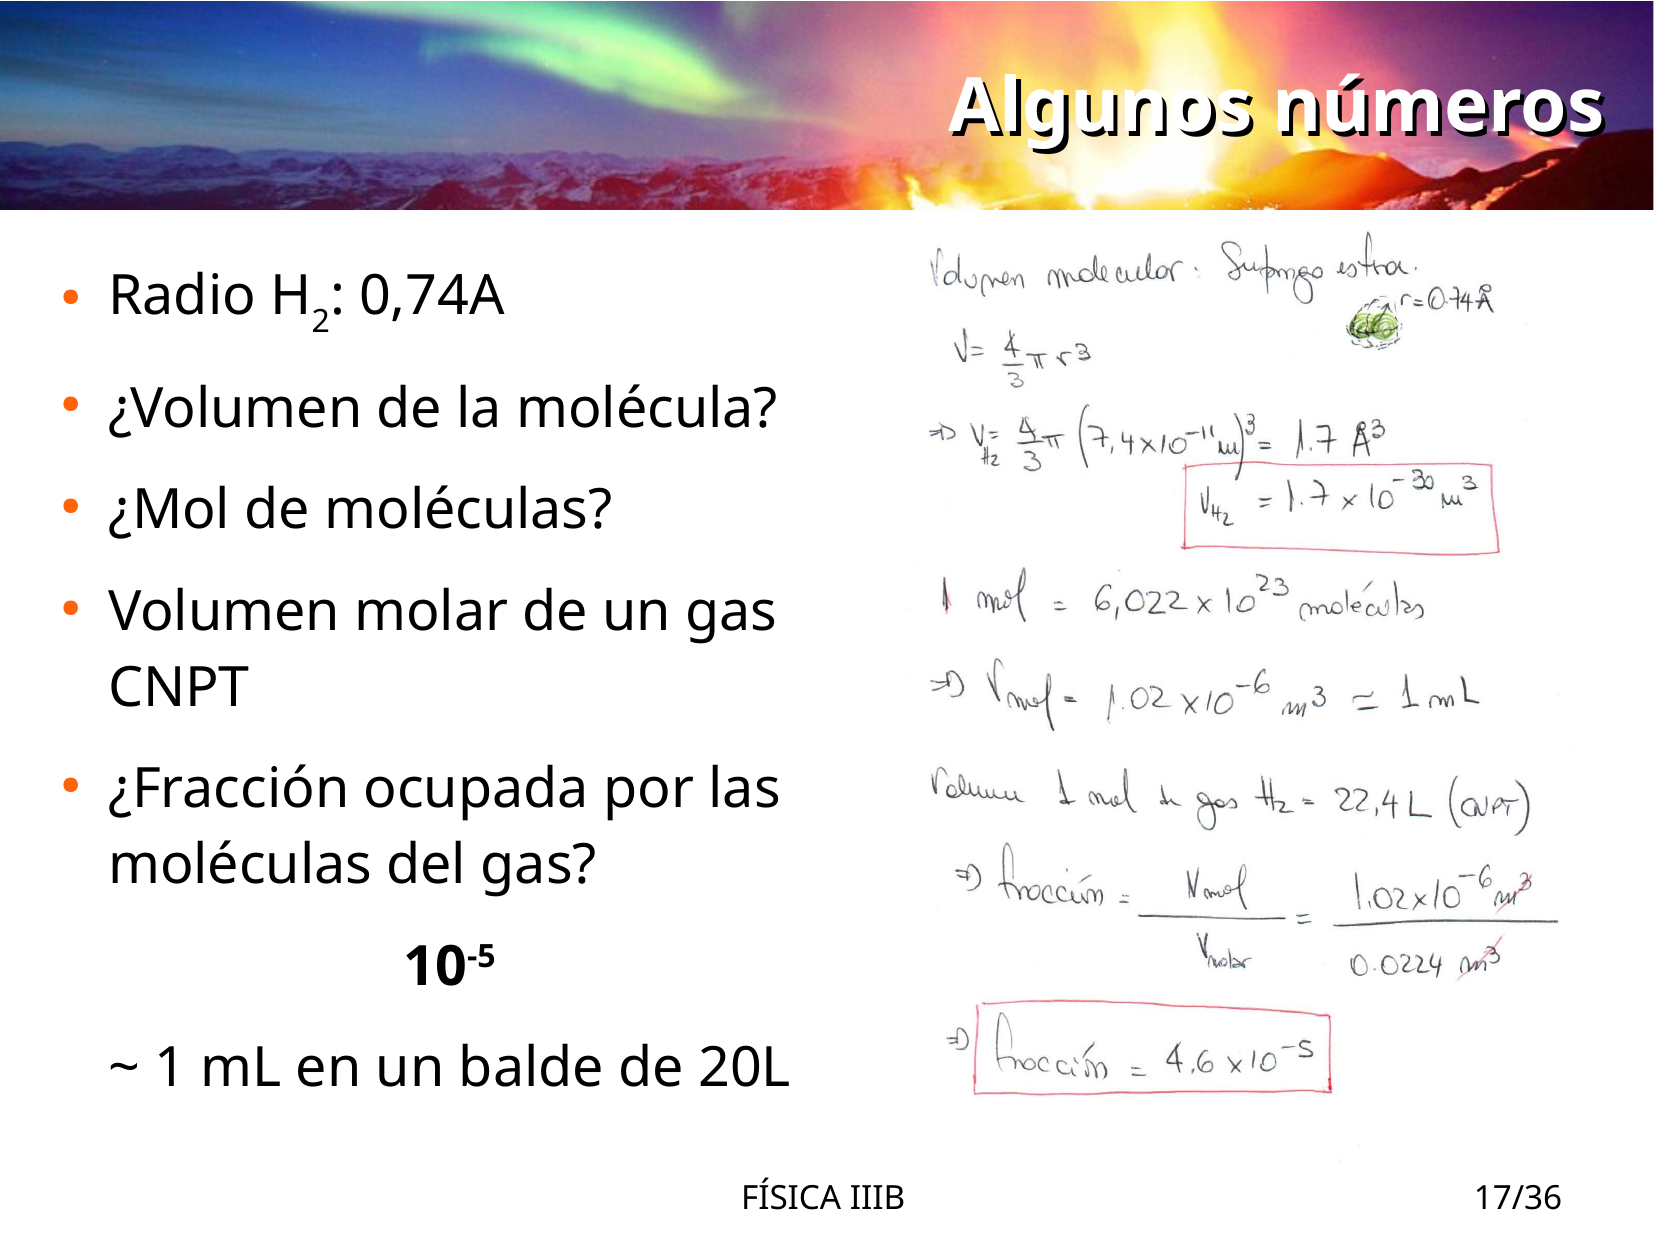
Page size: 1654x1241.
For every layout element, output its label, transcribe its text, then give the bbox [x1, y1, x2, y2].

list Radio H2: 0,74A ¿Volumen de la molécula? ¿Mol de moléculas? Volumen molar de un gas CNPT ¿Fracción ocupada por las moléculas del gas? 10-5 ~ 1 mL en un balde de 20L [45, 255, 807, 1156]
title Algunos números [45, 15, 1606, 191]
picture [0, 1, 1654, 210]
picture [906, 225, 1576, 1171]
